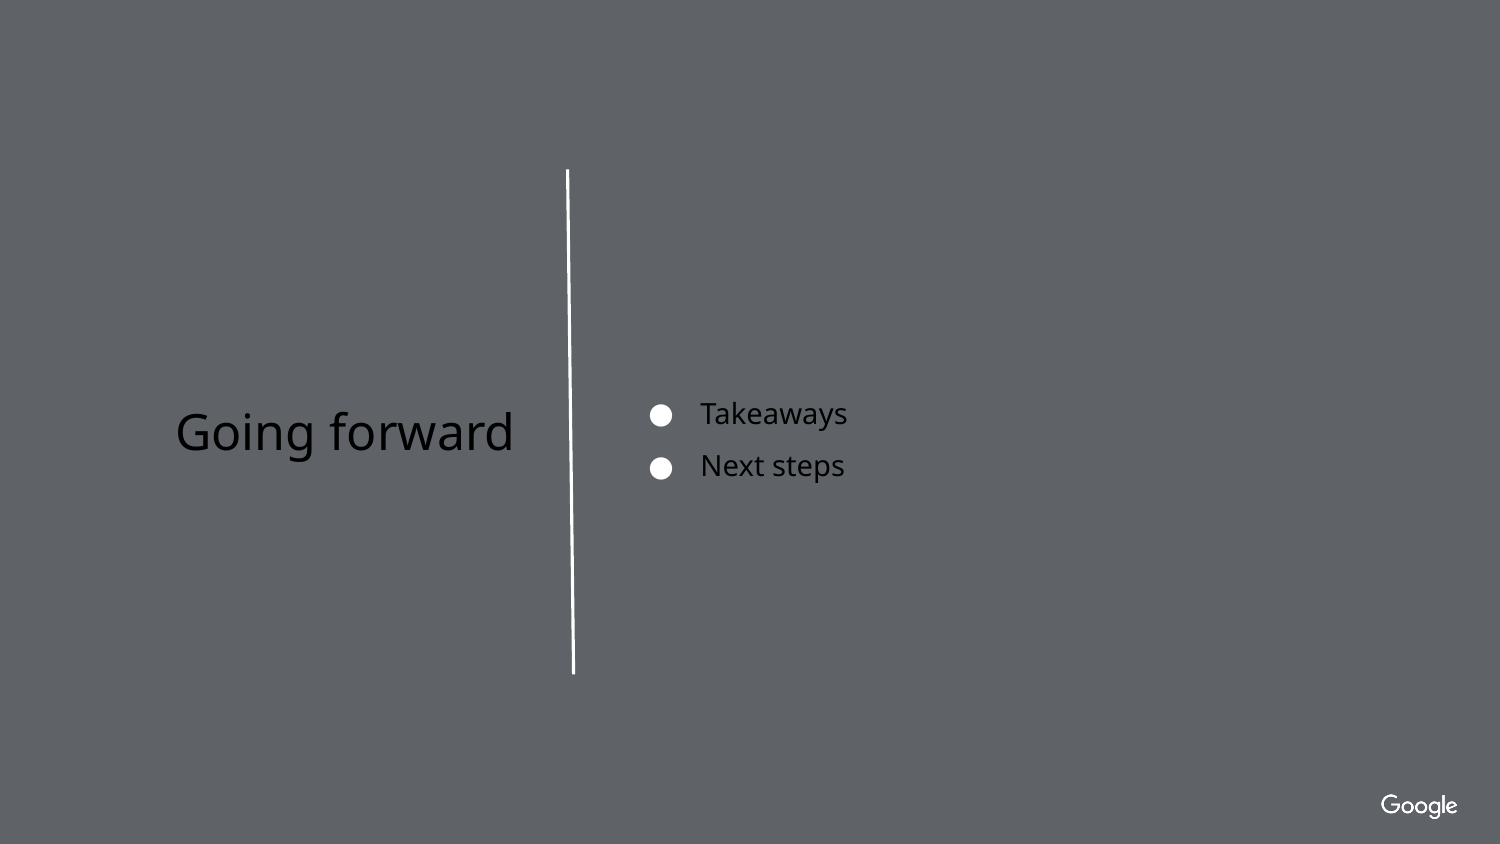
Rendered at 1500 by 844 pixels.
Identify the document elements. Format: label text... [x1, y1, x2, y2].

text_box Takeaways Next steps [610, 362, 984, 498]
picture [1381, 794, 1458, 820]
text_box Going forward [0, 376, 531, 476]
